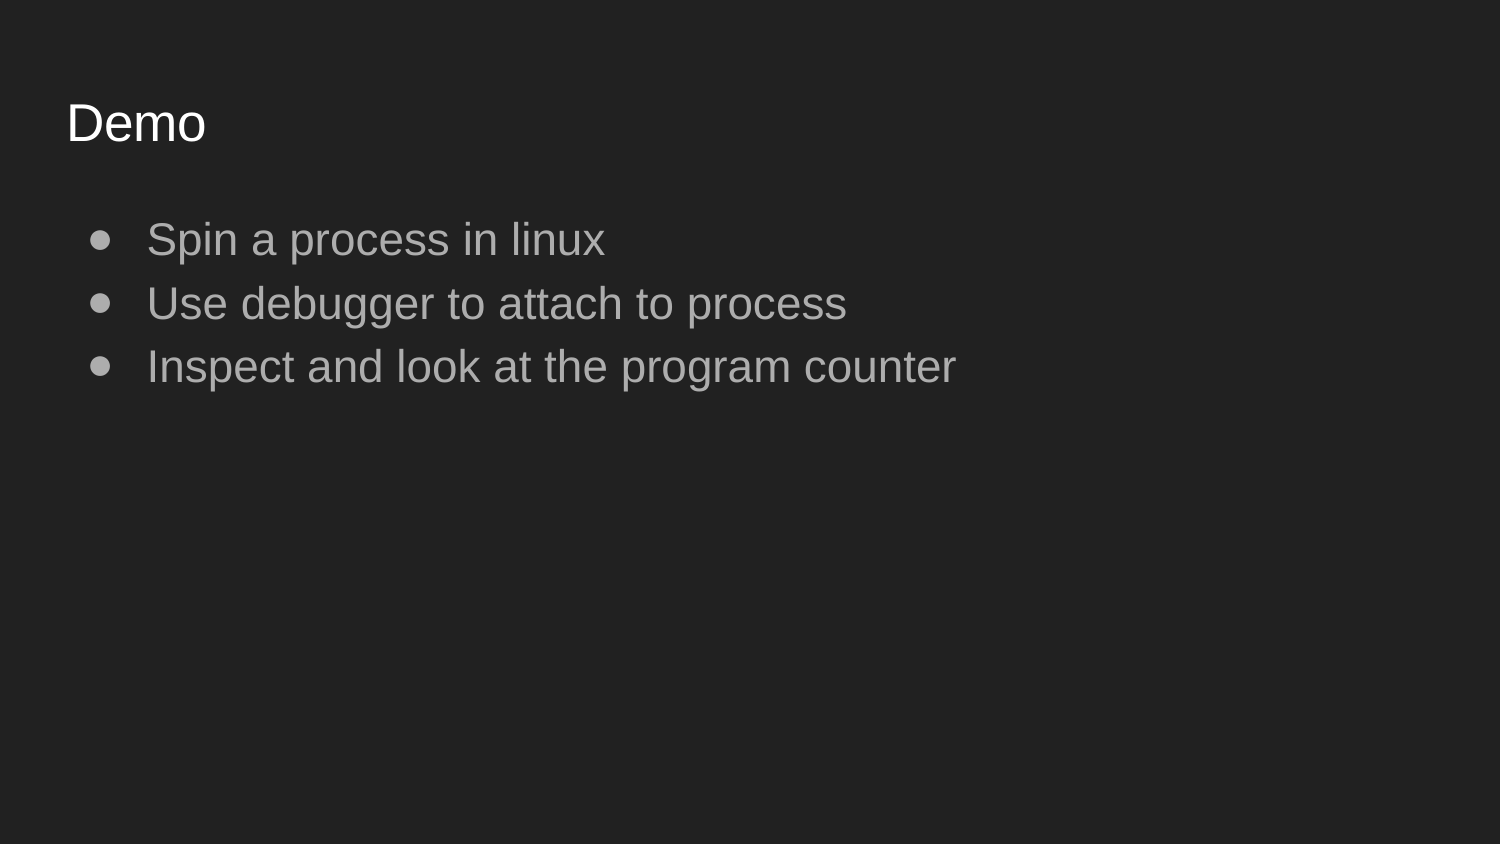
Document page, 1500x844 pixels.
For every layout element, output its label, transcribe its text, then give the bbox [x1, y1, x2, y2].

title Demo [51, 72, 1449, 167]
list Spin a process in linux Use debugger to attach to process Inspect and look at the program counter [56, 186, 992, 570]
